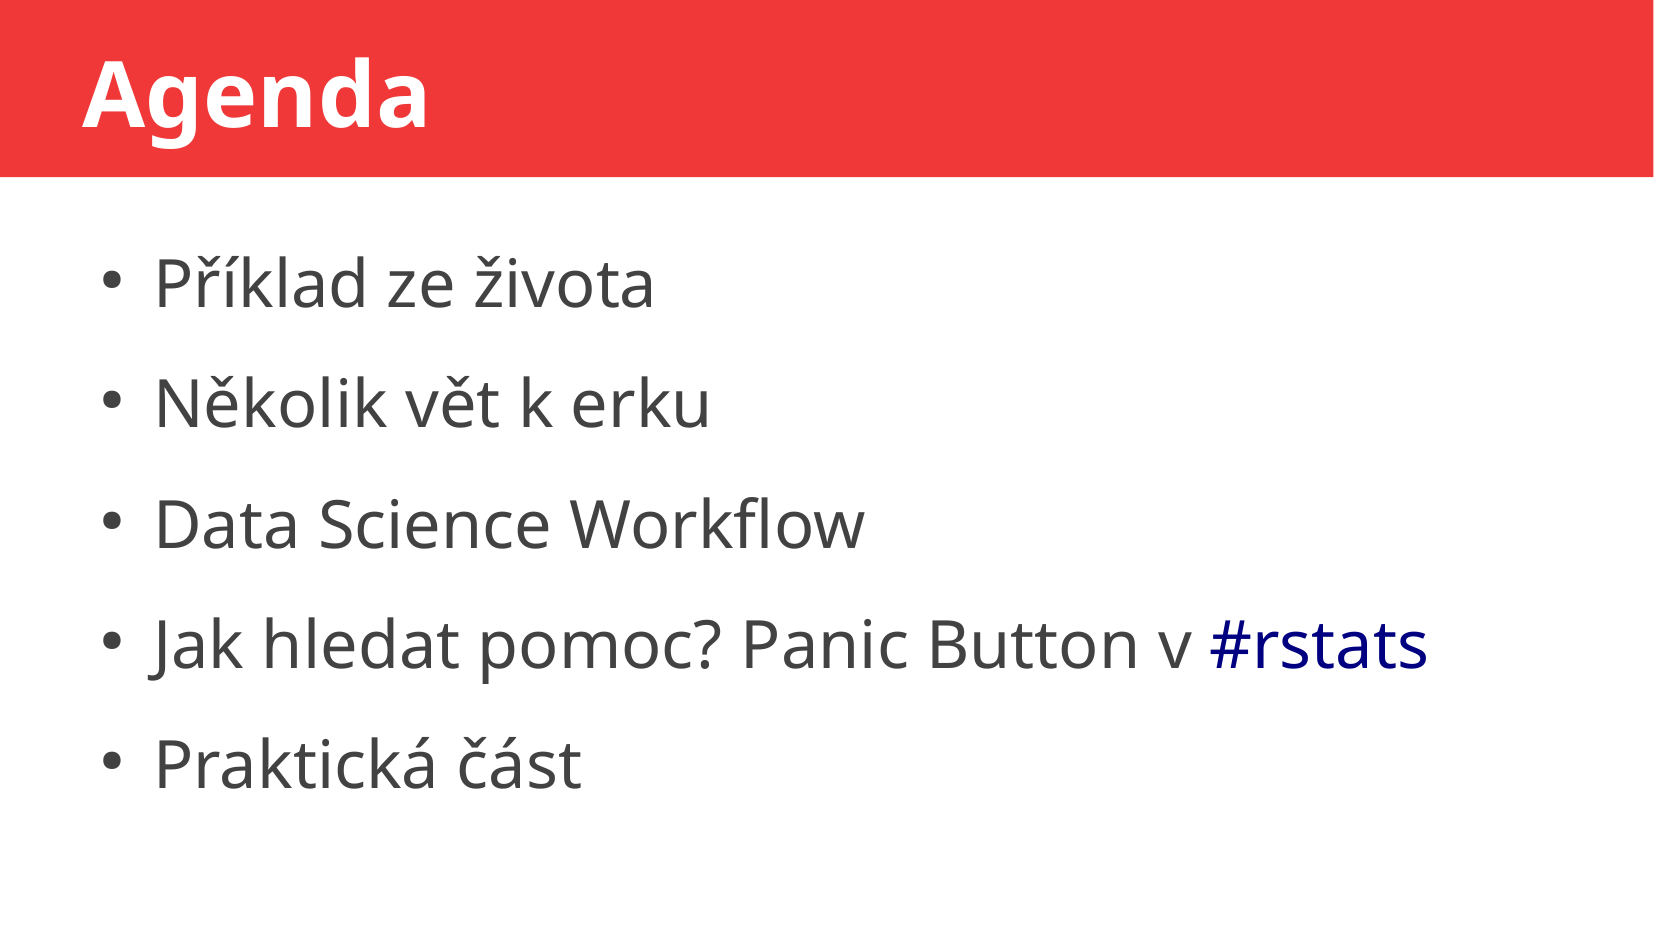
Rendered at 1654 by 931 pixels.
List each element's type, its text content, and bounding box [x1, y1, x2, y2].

list Příklad ze života Několik vět k erku Data Science Workflow Jak hledat pomoc? Panic Button v #rstats Praktická část [82, 236, 1563, 810]
title Agenda [82, 14, 1571, 171]
